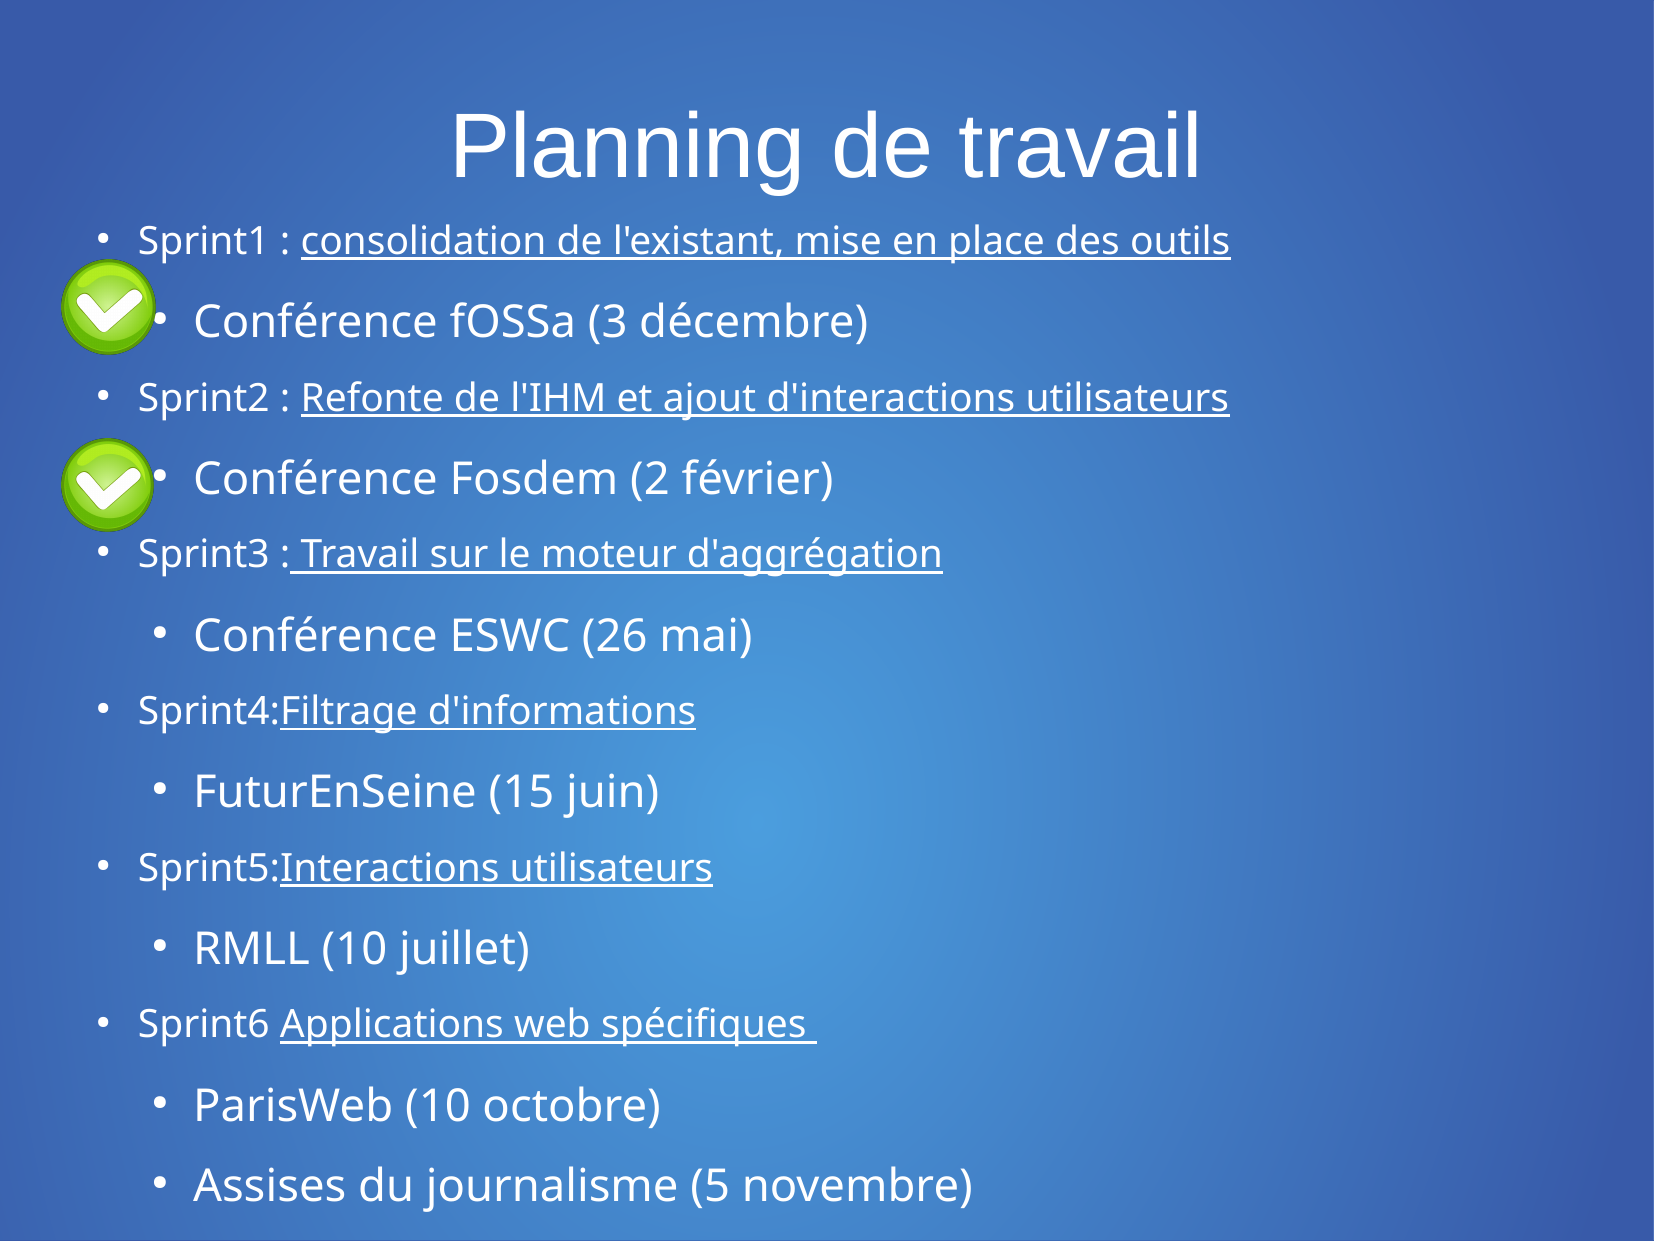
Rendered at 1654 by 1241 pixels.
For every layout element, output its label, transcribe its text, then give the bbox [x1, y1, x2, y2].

title Planning de travail [82, 50, 1571, 212]
list Sprint1 : consolidation de l'existant, mise en place des outils Conférence fOSSa (3 décembre) Sprint2 : Refonte de l'IHM et ajout d'interactions utilisateurs Conférence Fosdem (2 février) Sprint3 : Travail sur le moteur d'aggrégation Conférence ESWC (26 mai) Sprint4:Filtrage d'informations FuturEnSeine (15 juin) Sprint5:Interactions utilisateurs RMLL (10 juillet) Sprint6 Applications web spécifiques ParisWeb (10 octobre) Assises du journalisme (5 novembre) [82, 212, 1571, 1217]
picture [0, 0, 1654, 1241]
